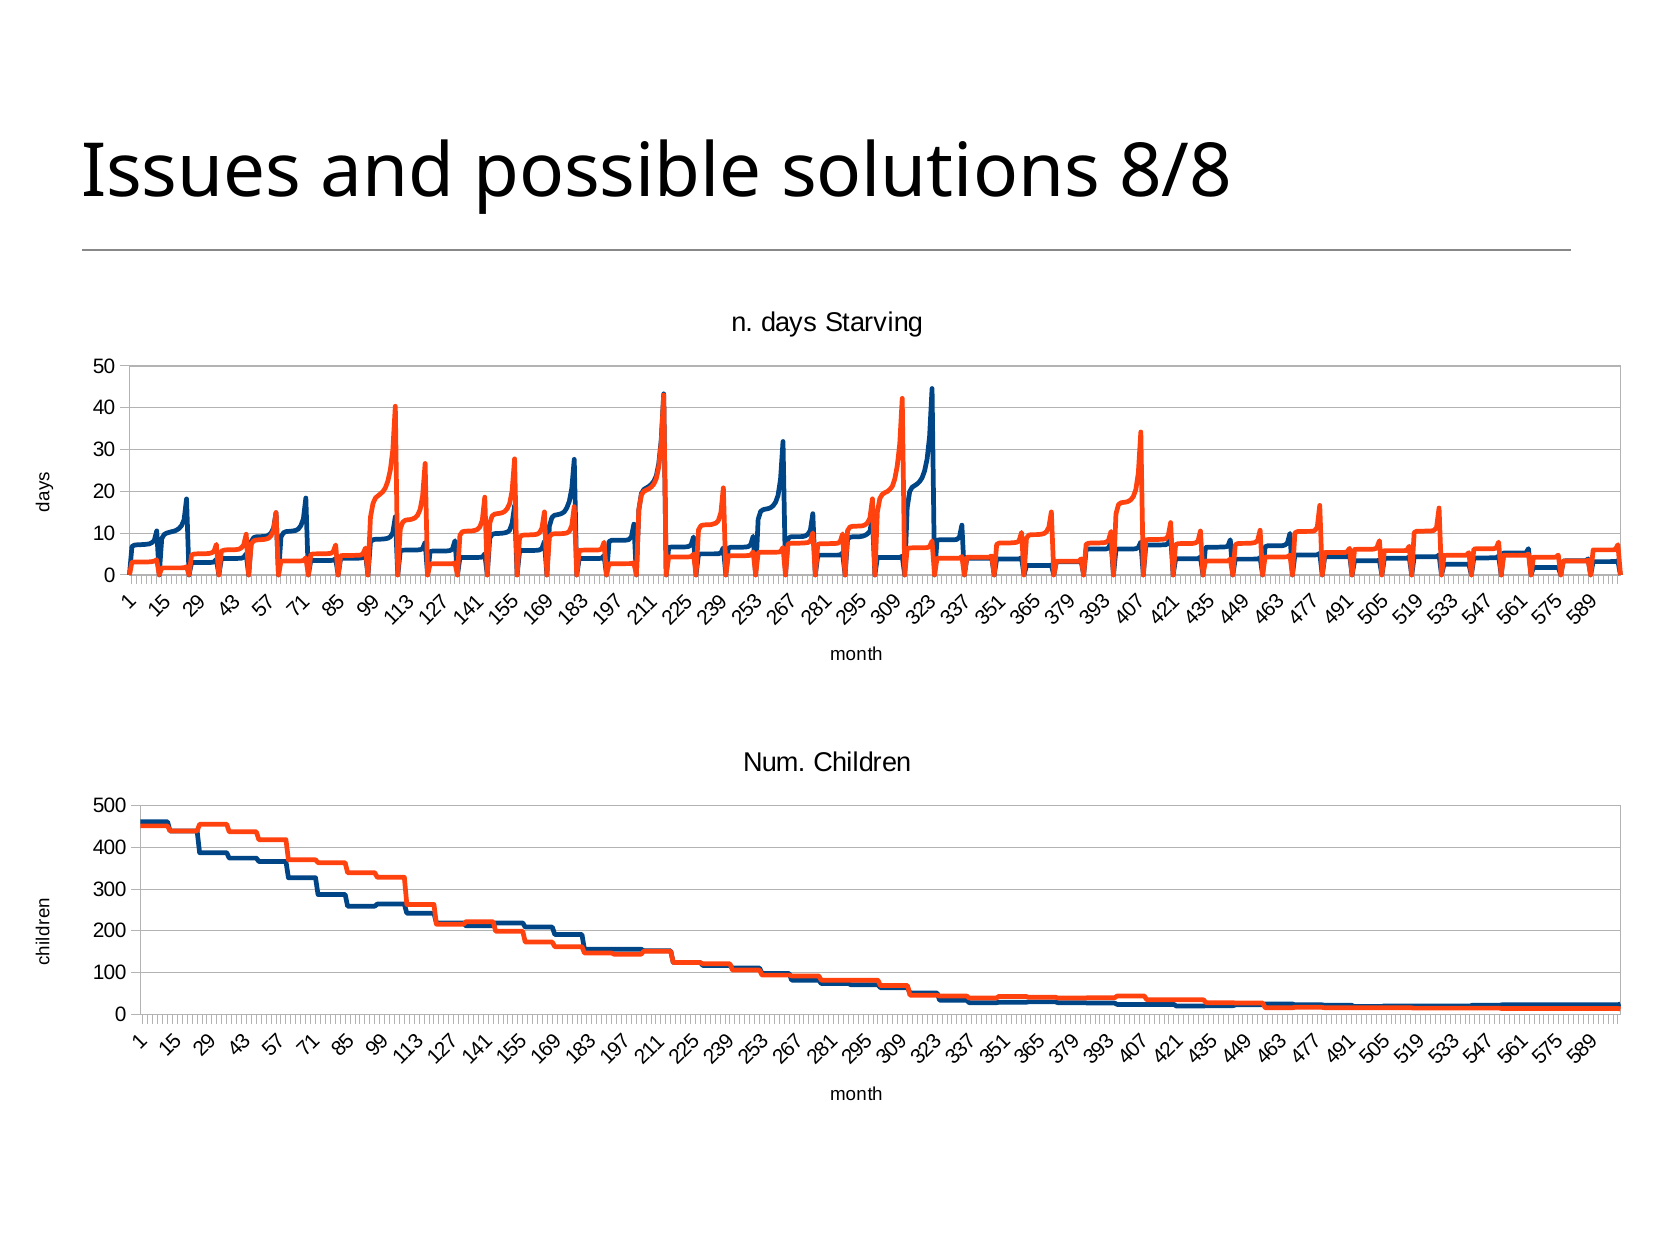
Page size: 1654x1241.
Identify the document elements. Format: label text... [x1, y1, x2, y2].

title Issues and possible solutions 8/8 [72, 41, 1582, 220]
chart [0, 723, 1654, 1136]
chart [0, 283, 1654, 696]
